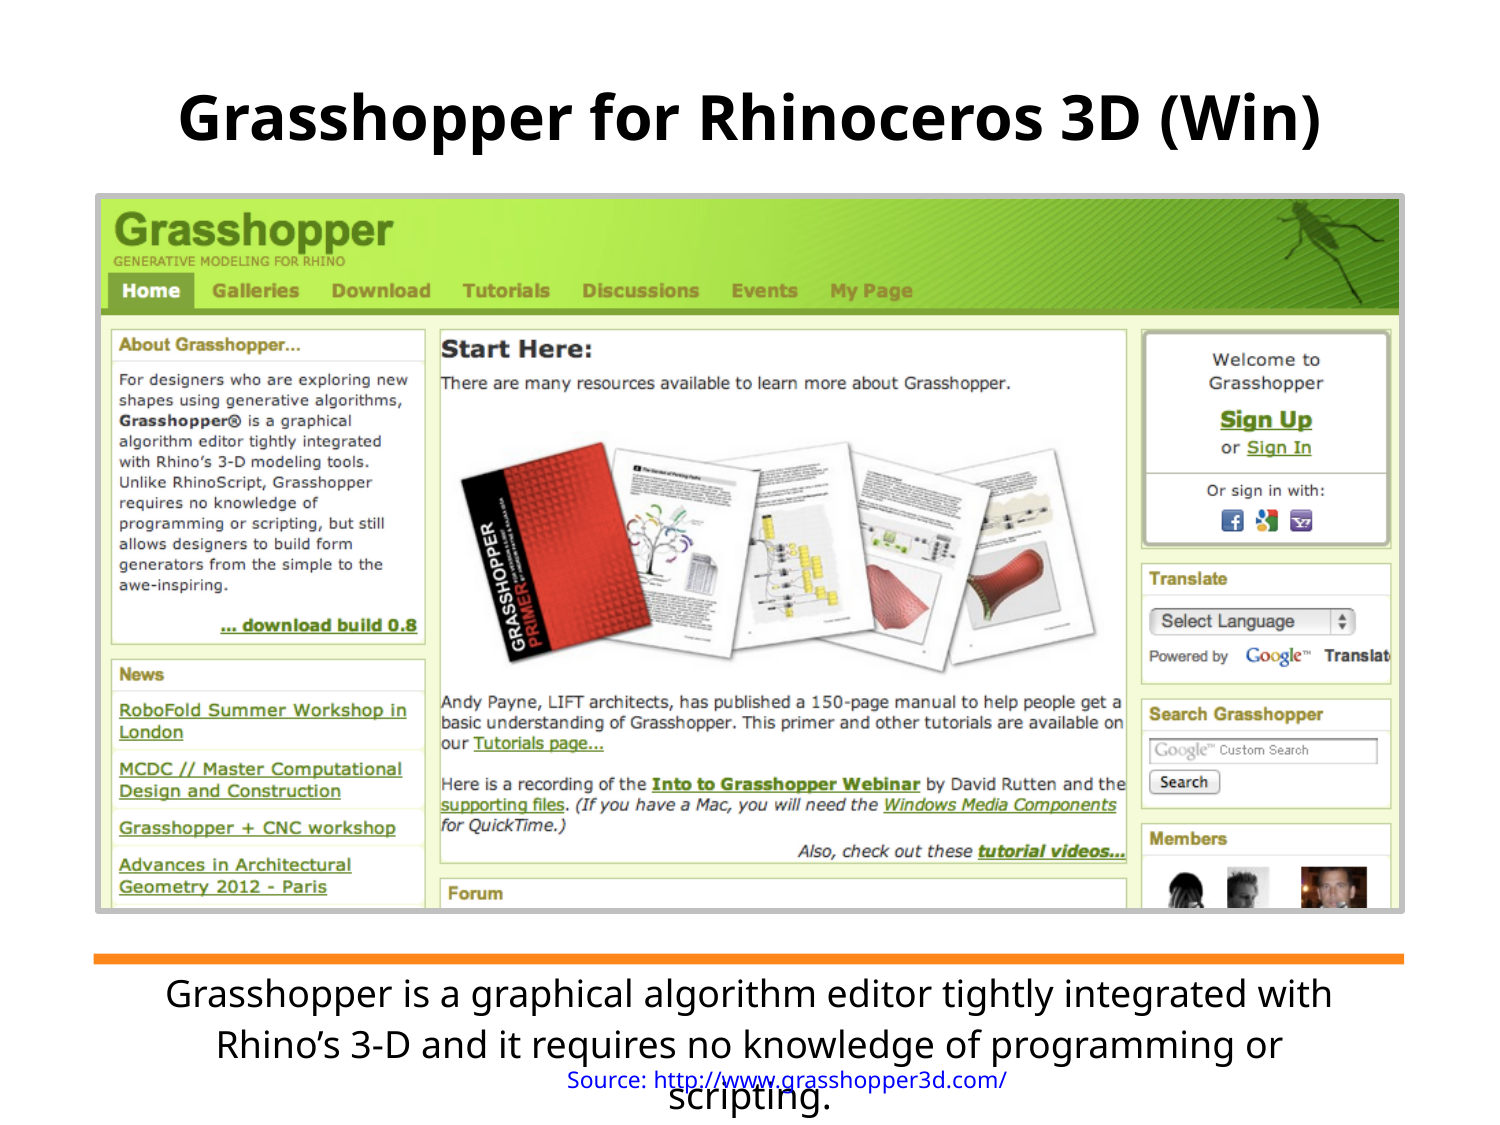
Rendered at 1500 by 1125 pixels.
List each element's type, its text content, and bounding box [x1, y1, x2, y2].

picture [0, 0, 1500, 1125]
title Grasshopper for Rhinoceros 3D (Win) [75, 44, 1426, 188]
text_box Source: http://www.grasshopper3d.com/ [552, 1056, 948, 1123]
text_box Grasshopper is a graphical algorithm editor tightly integrated with Rhino’s 3-D and it requires no knowledge of programming or scripting. [140, 960, 1360, 1064]
